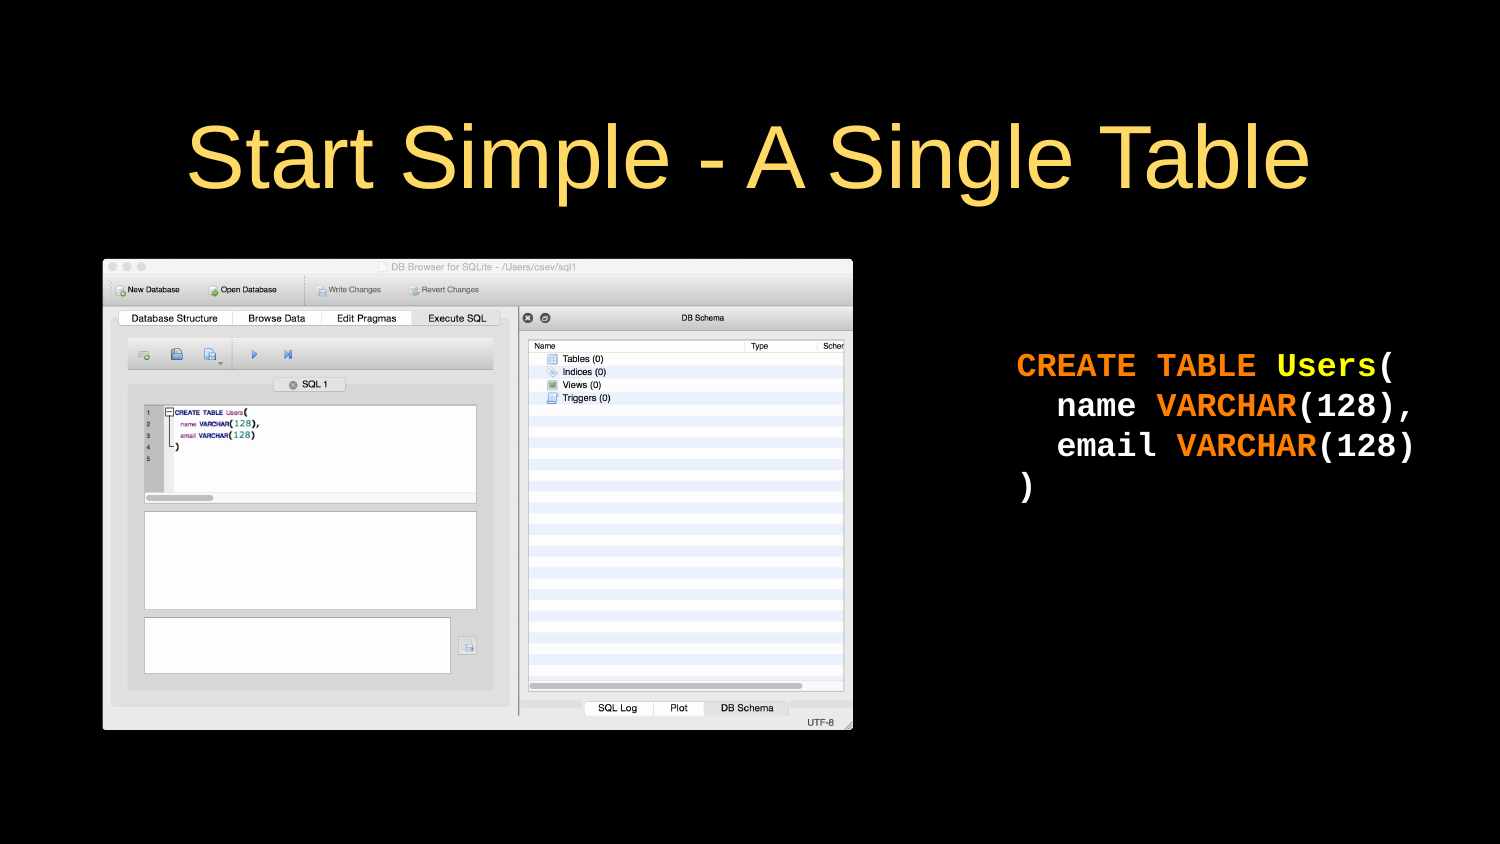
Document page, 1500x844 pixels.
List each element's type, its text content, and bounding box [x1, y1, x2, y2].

title Start Simple - A Single Table [106, 71, 1393, 235]
text_box CREATE TABLE Users( name VARCHAR(128), email VARCHAR(128) ) [1008, 339, 1441, 547]
picture [72, 234, 883, 766]
